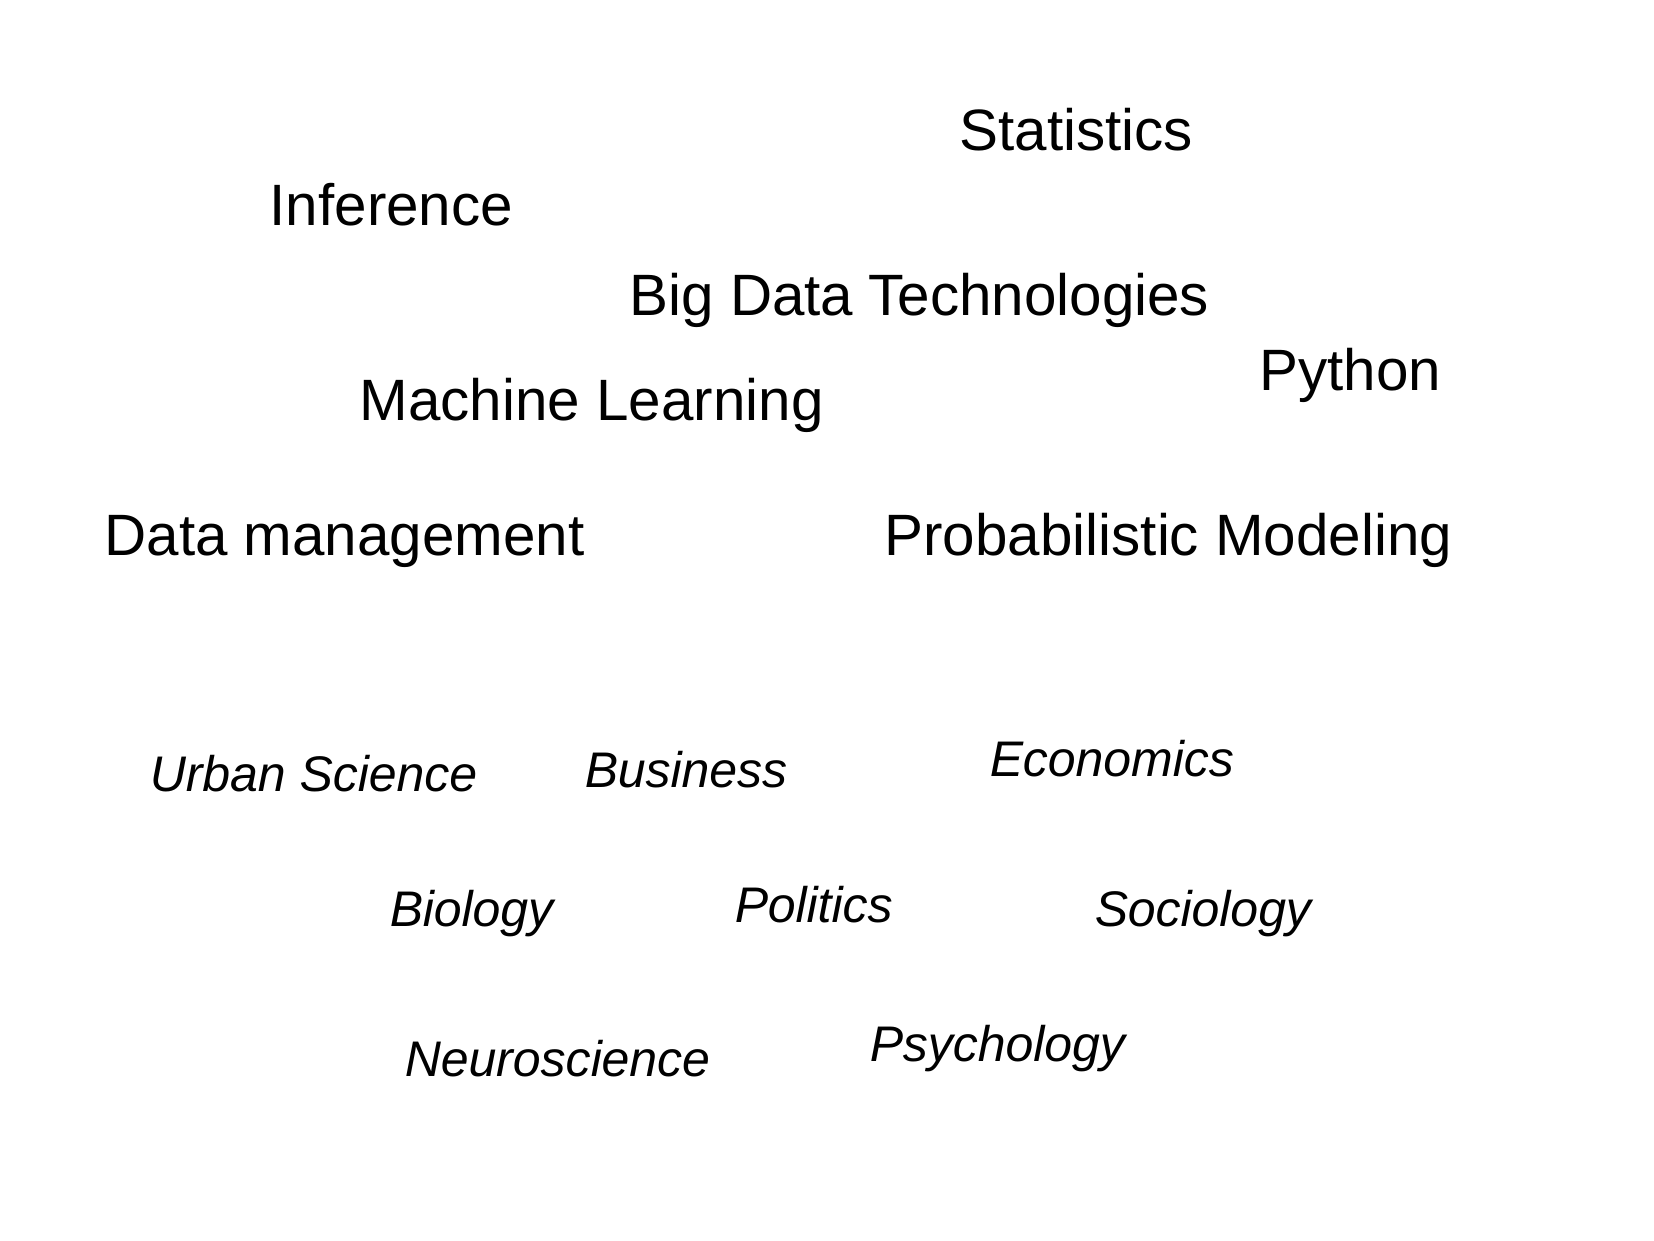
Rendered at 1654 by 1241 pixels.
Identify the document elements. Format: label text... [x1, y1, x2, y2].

text_box Business [570, 735, 826, 807]
text_box Politics [720, 870, 991, 991]
text_box Economics [975, 723, 1306, 796]
text_box Urban Science [135, 738, 496, 811]
text_box Machine Learning [345, 360, 916, 466]
text_box Neuroscience [390, 1023, 781, 1096]
text_box Python [1245, 330, 1531, 466]
text_box Inference [255, 165, 841, 301]
text_box Probabilistic Modeling [870, 495, 1501, 576]
text_box Sociology [1080, 873, 1576, 946]
text_box Psychology [855, 1008, 1171, 1081]
text_box Data management [90, 495, 721, 586]
text_box Big Data Technologies [615, 255, 1306, 376]
text_box Statistics [945, 90, 1261, 171]
text_box Biology [375, 873, 766, 946]
